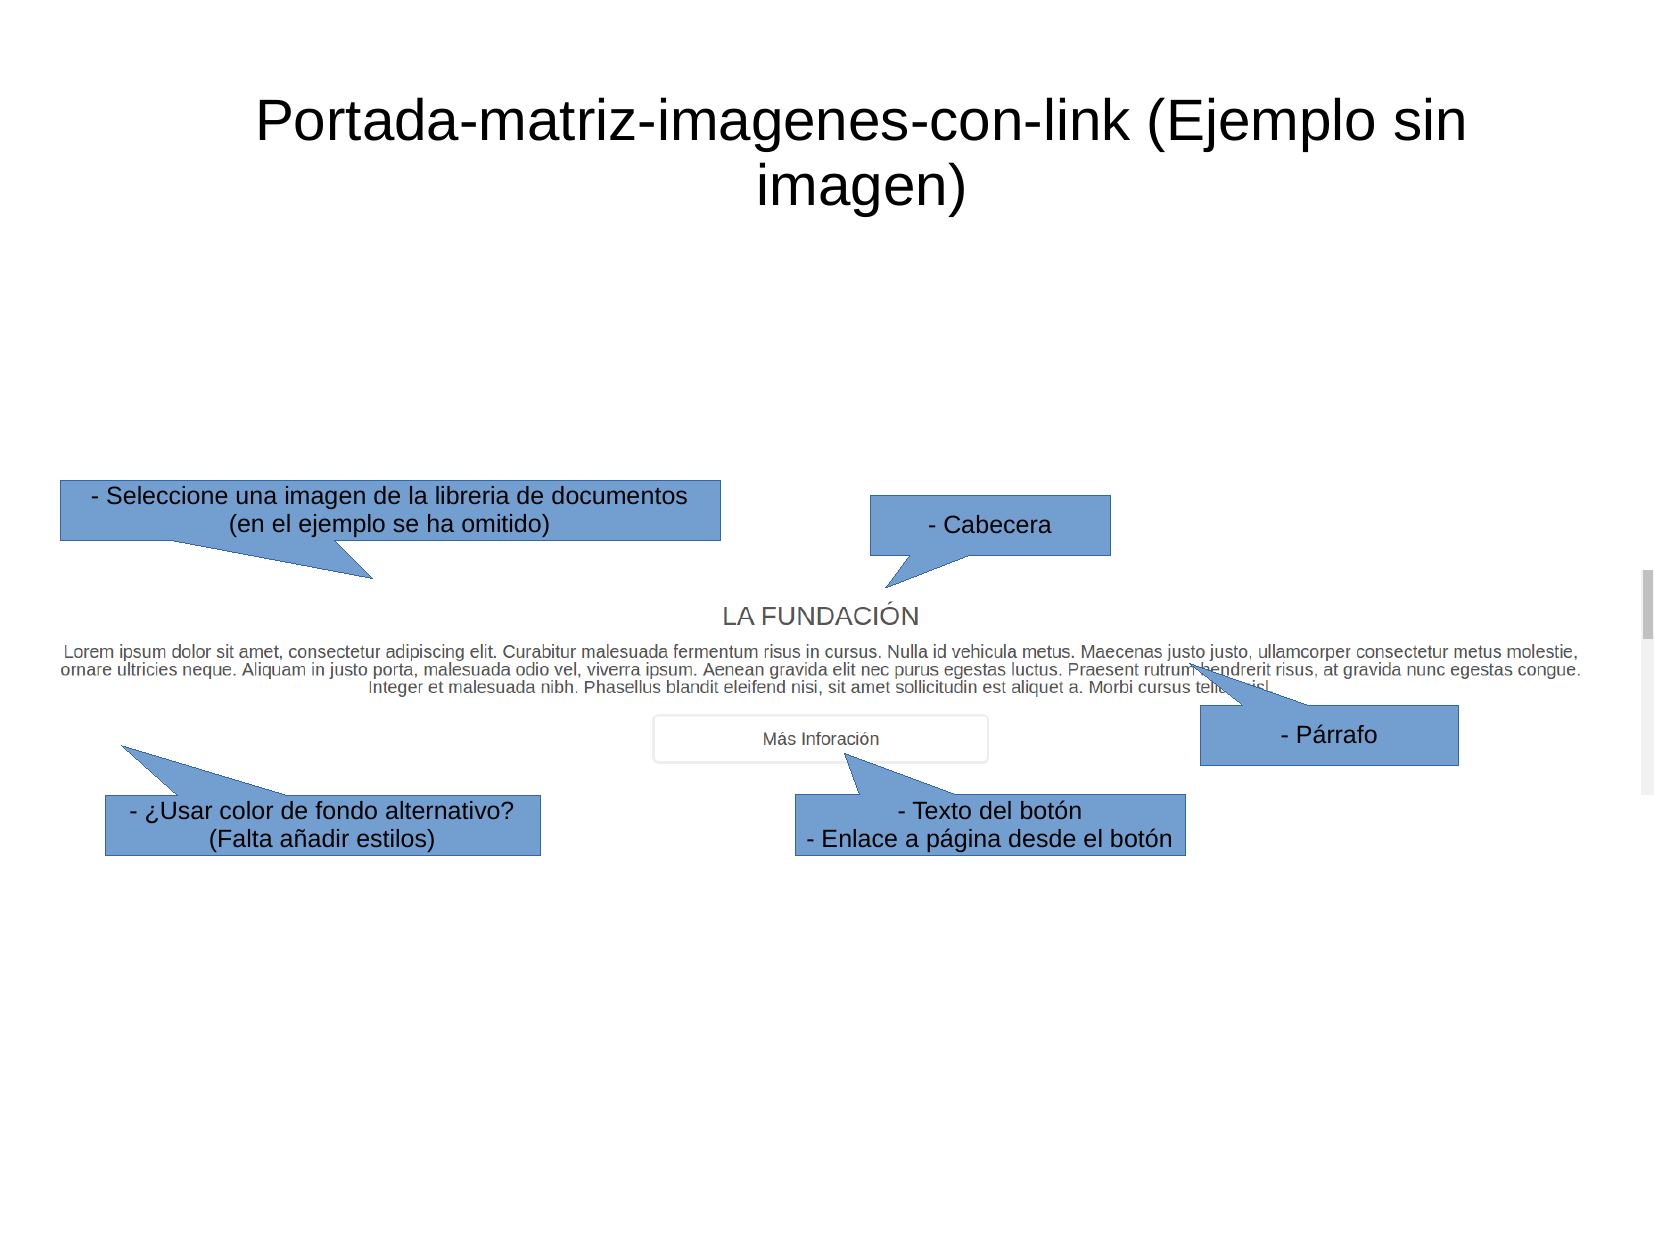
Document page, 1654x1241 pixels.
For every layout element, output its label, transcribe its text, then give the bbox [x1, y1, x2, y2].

text_box - Texto del botón - Enlace a página desde el botón [795, 753, 1186, 856]
title Portada-matriz-imagenes-con-link (Ejemplo sin imagen) [82, 49, 1571, 257]
text_box - ¿Usar color de fondo alternativo? (Falta añadir estilos) [105, 745, 541, 856]
text_box - Párrafo [1189, 663, 1459, 766]
text_box - Cabecera [870, 495, 1111, 588]
text_box - Seleccione una imagen de la libreria de documentos (en el ejemplo se ha omitido) [60, 480, 721, 579]
picture [0, 570, 1654, 795]
